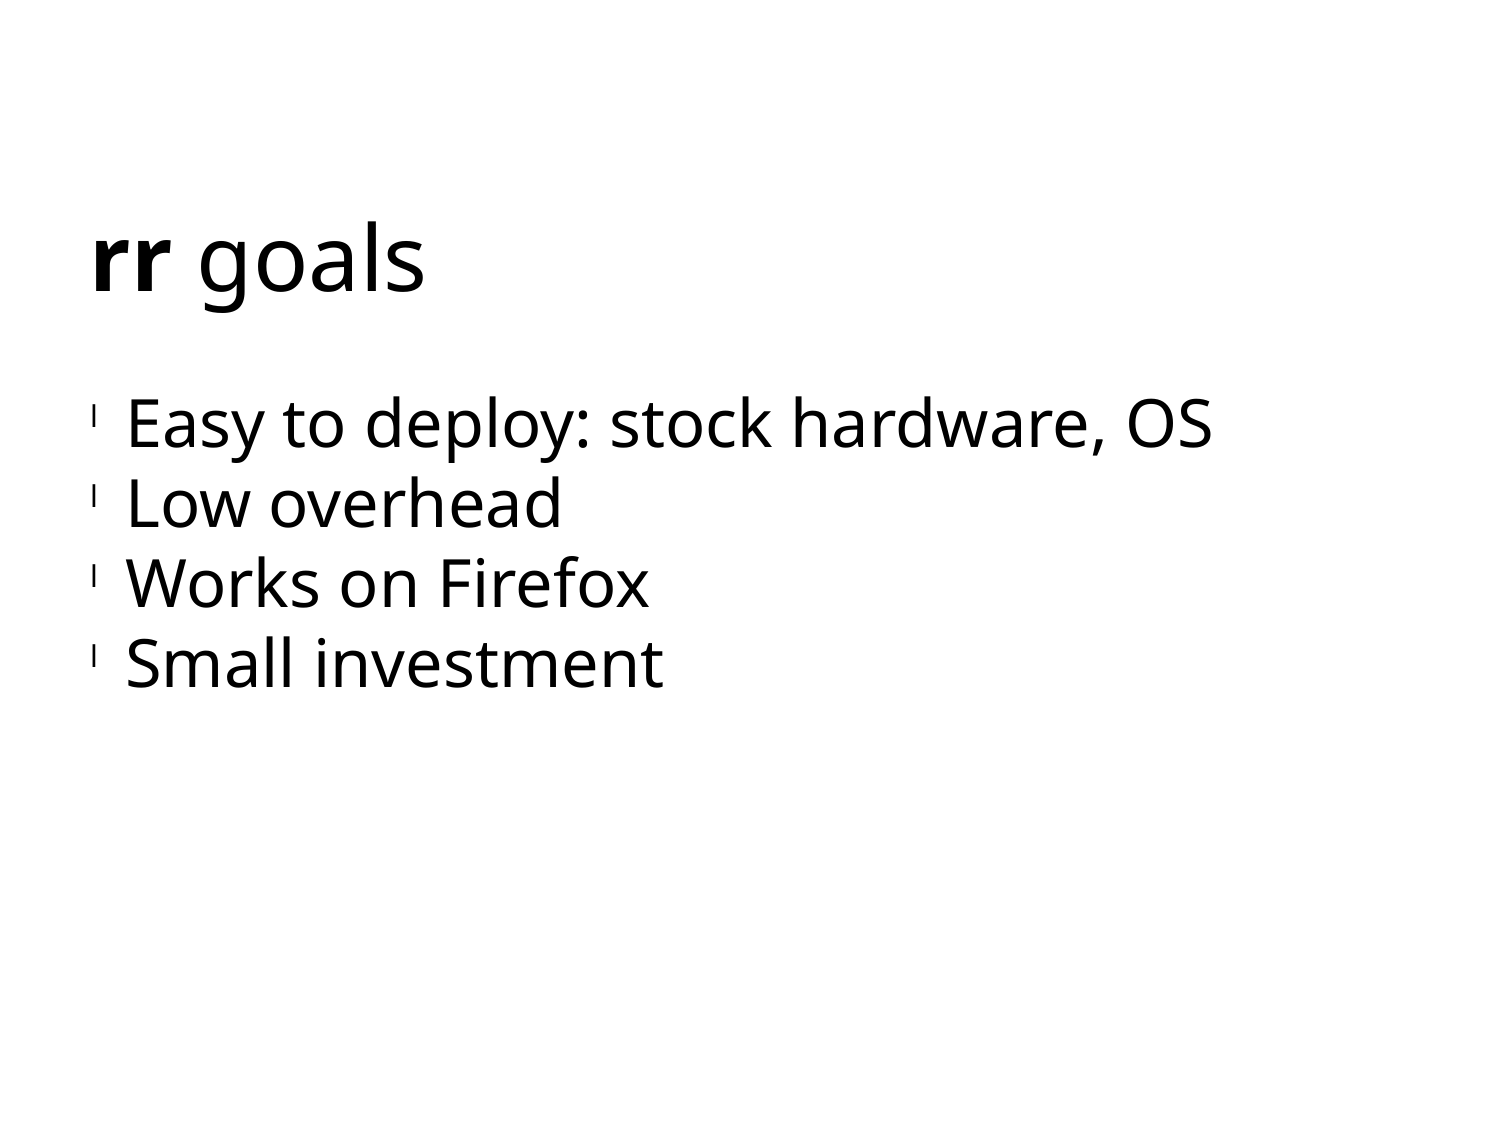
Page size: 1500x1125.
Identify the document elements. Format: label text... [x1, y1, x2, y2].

text_box rr goals [74, 172, 1424, 337]
text_box Easy to deploy: stock hardware, OS Low overhead Works on Firefox Small investment [74, 373, 1424, 957]
